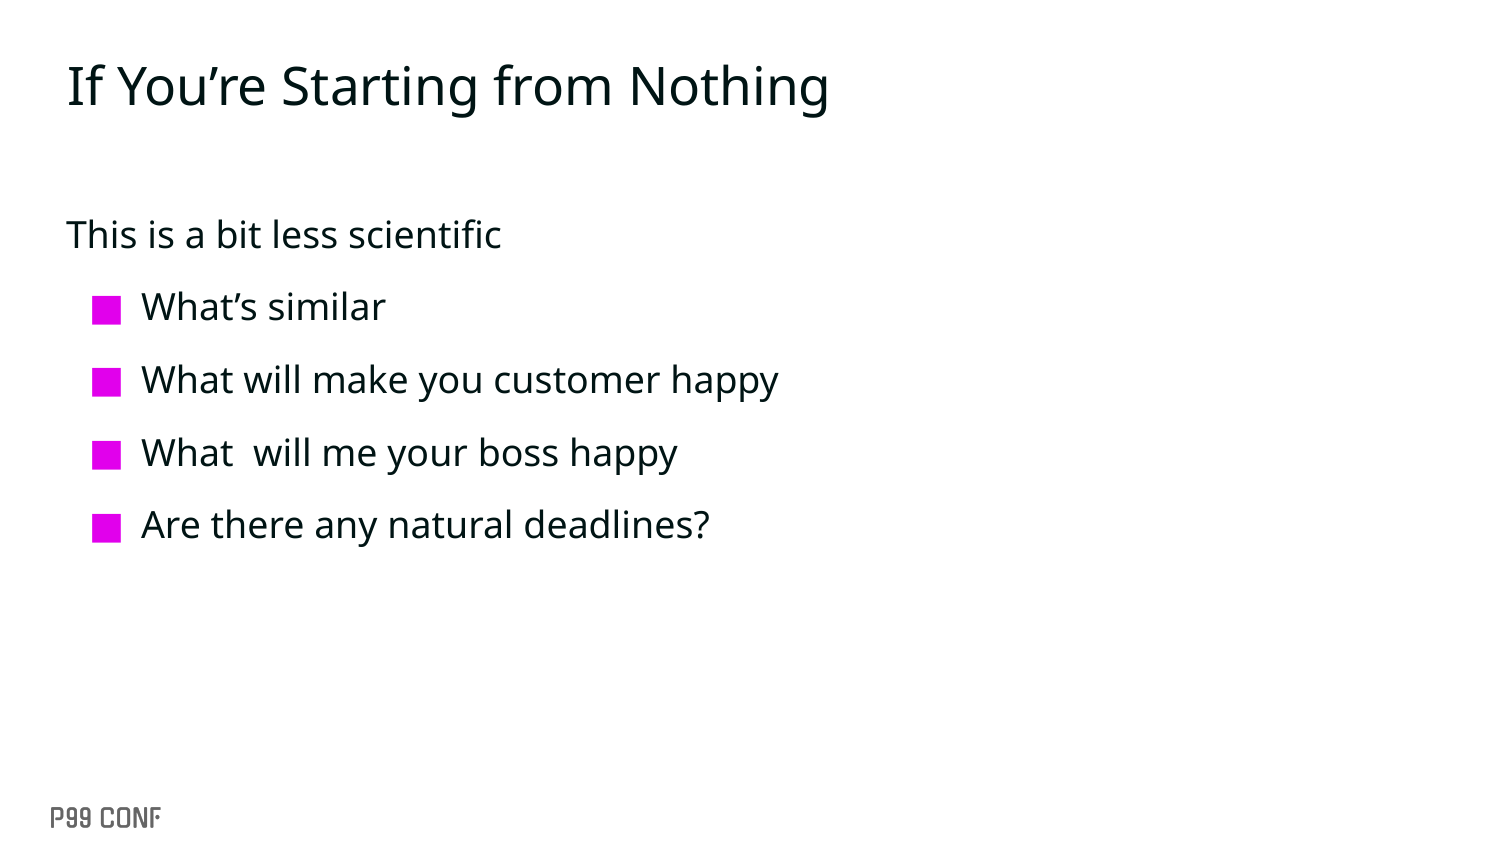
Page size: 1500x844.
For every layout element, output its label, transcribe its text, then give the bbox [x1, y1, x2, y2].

title If You’re Starting from Nothing [52, 37, 1451, 132]
picture [51, 807, 161, 828]
list This is a bit less scientific What’s similar What will make you customer happy What will me your boss happy Are there any natural deadlines? [51, 189, 1449, 750]
